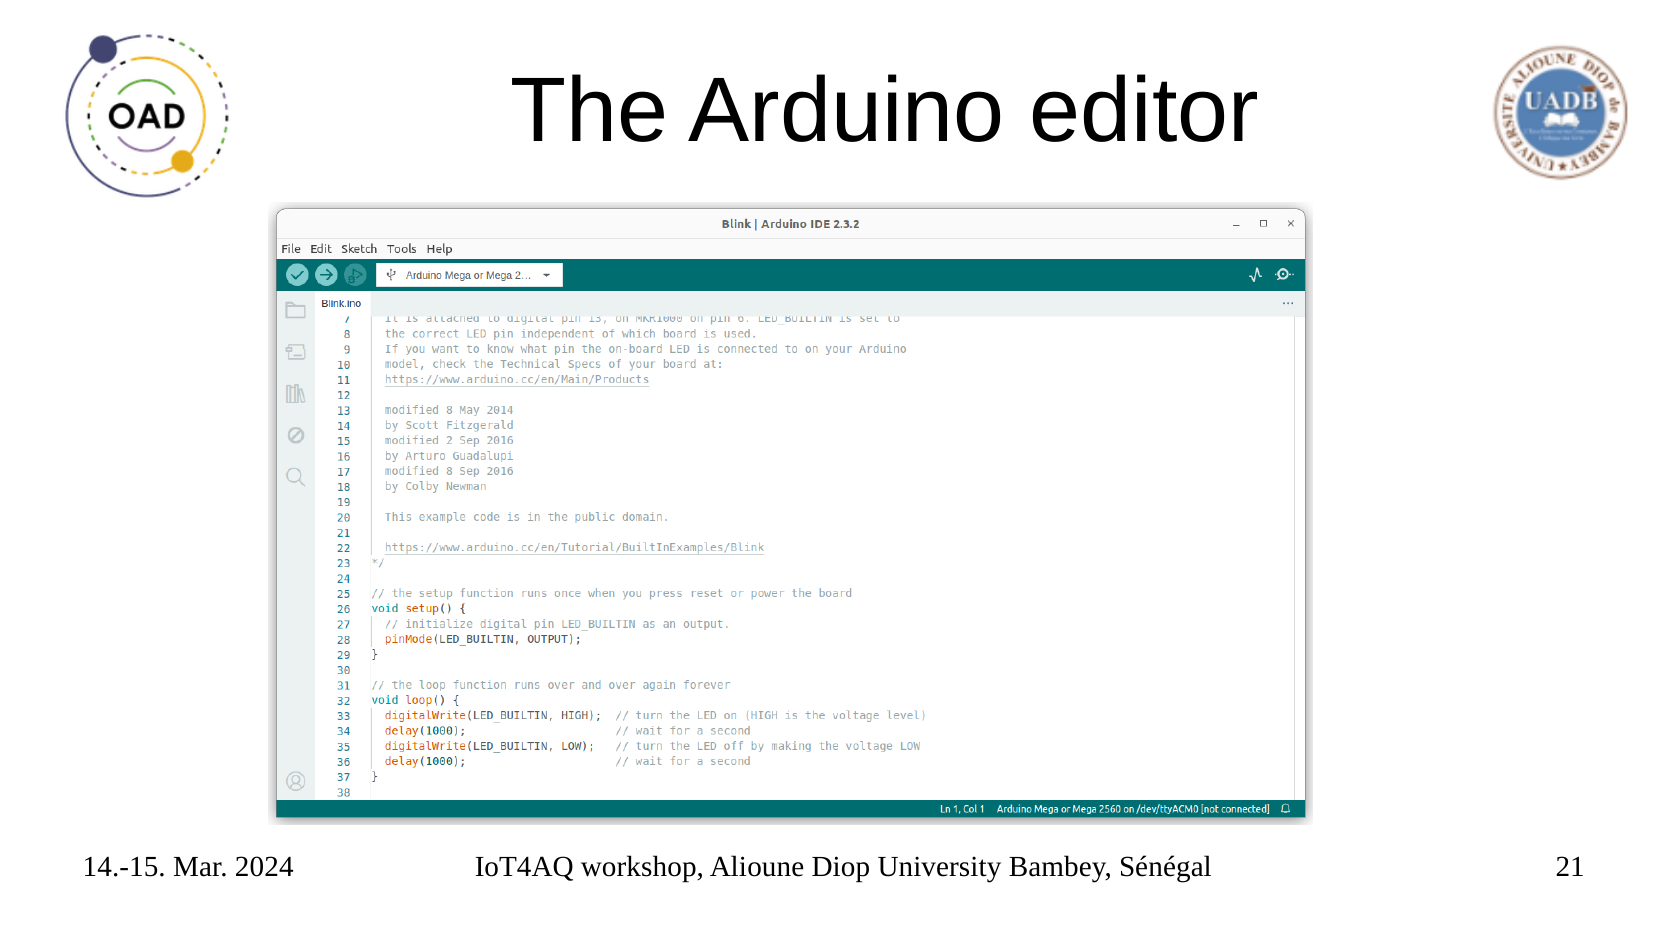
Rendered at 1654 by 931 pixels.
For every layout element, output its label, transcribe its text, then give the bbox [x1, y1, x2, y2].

picture [268, 202, 1313, 826]
title The Arduino editor [301, 32, 1469, 188]
picture [1482, 37, 1641, 188]
picture [25, 20, 263, 218]
